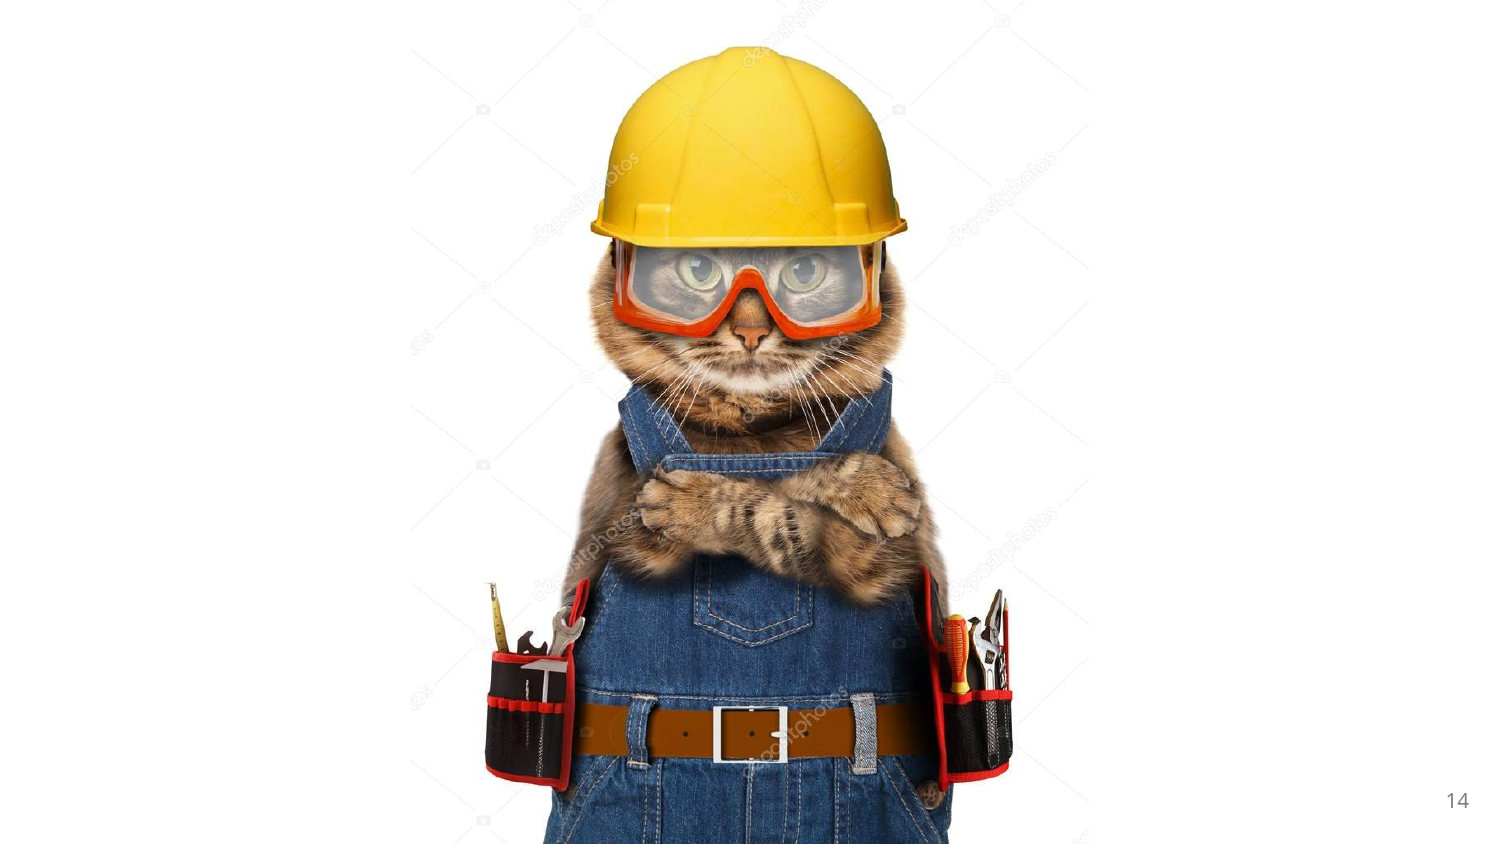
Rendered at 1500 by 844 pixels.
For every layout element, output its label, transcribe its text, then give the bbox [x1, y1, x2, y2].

slide_number <number> [1394, 769, 1484, 834]
picture [411, 0, 1089, 844]
